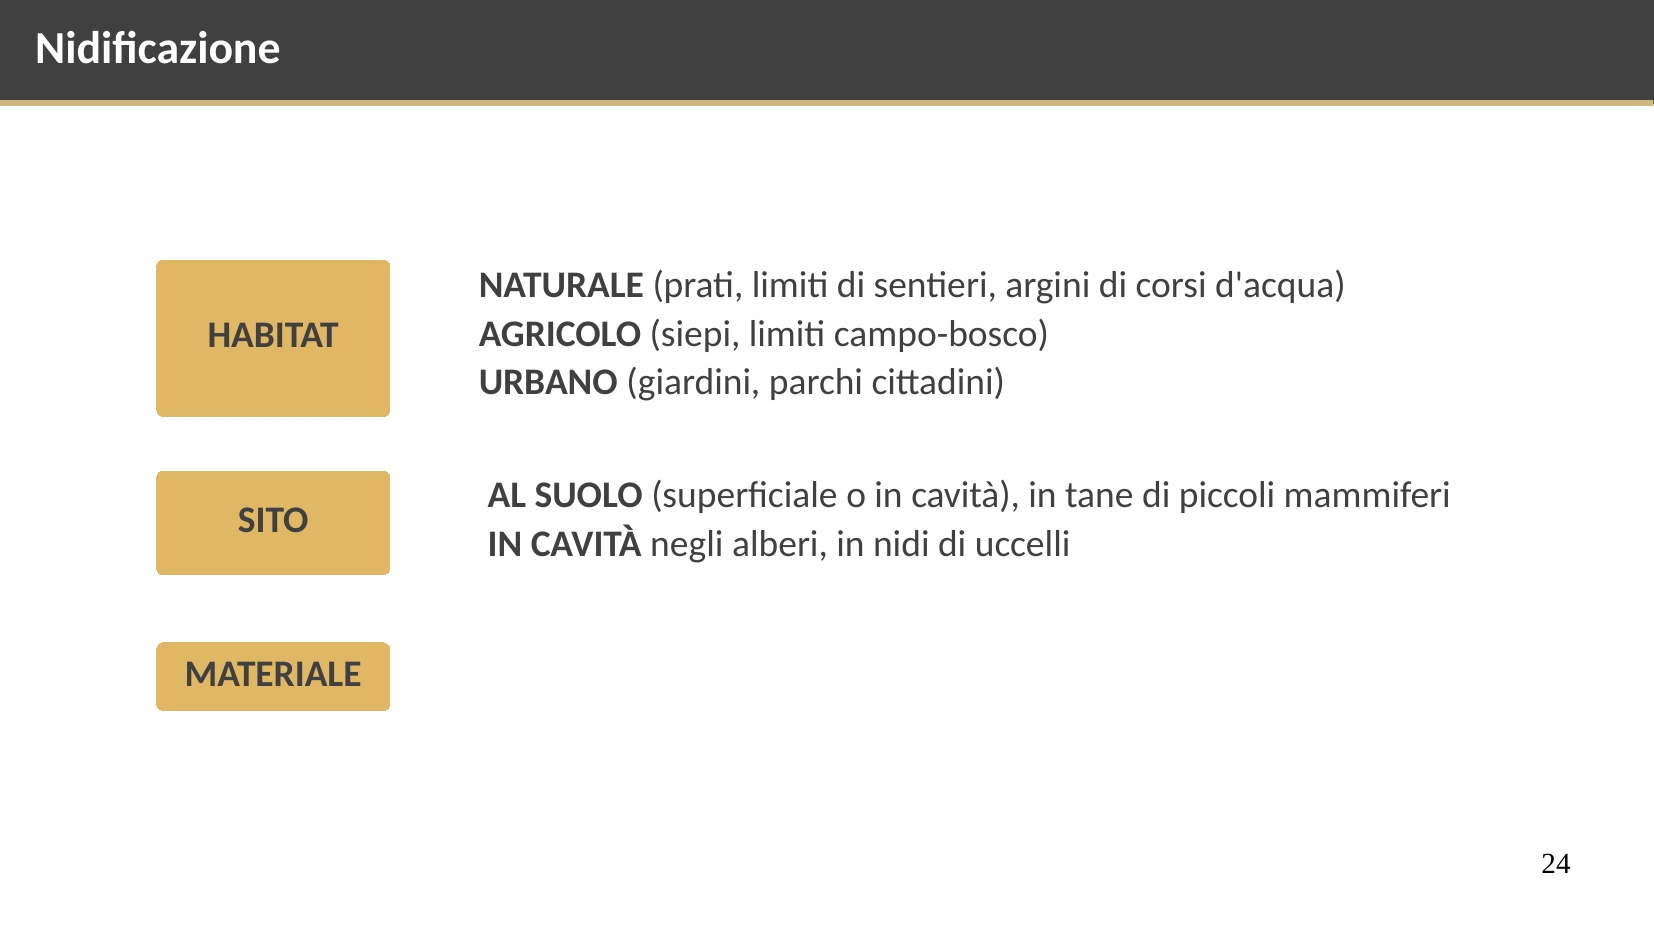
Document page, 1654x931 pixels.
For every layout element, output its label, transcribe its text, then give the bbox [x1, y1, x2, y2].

text_box SITO [156, 471, 390, 575]
text_box NATURALE (prati, limiti di sentieri, argini di corsi d'acqua) AGRICOLO (siepi, limiti campo-bosco) URBANO (giardini, parchi cittadini) [464, 261, 1364, 450]
text_box MATERIALE [156, 642, 390, 711]
text_box AL SUOLO (superficiale o in cavità), in tane di piccoli mammiferi IN CAVITÀ negli alberi, in nidi di uccelli [472, 472, 1478, 612]
text_box Nidificazione [0, 0, 1654, 100]
text_box HABITAT [156, 260, 390, 417]
